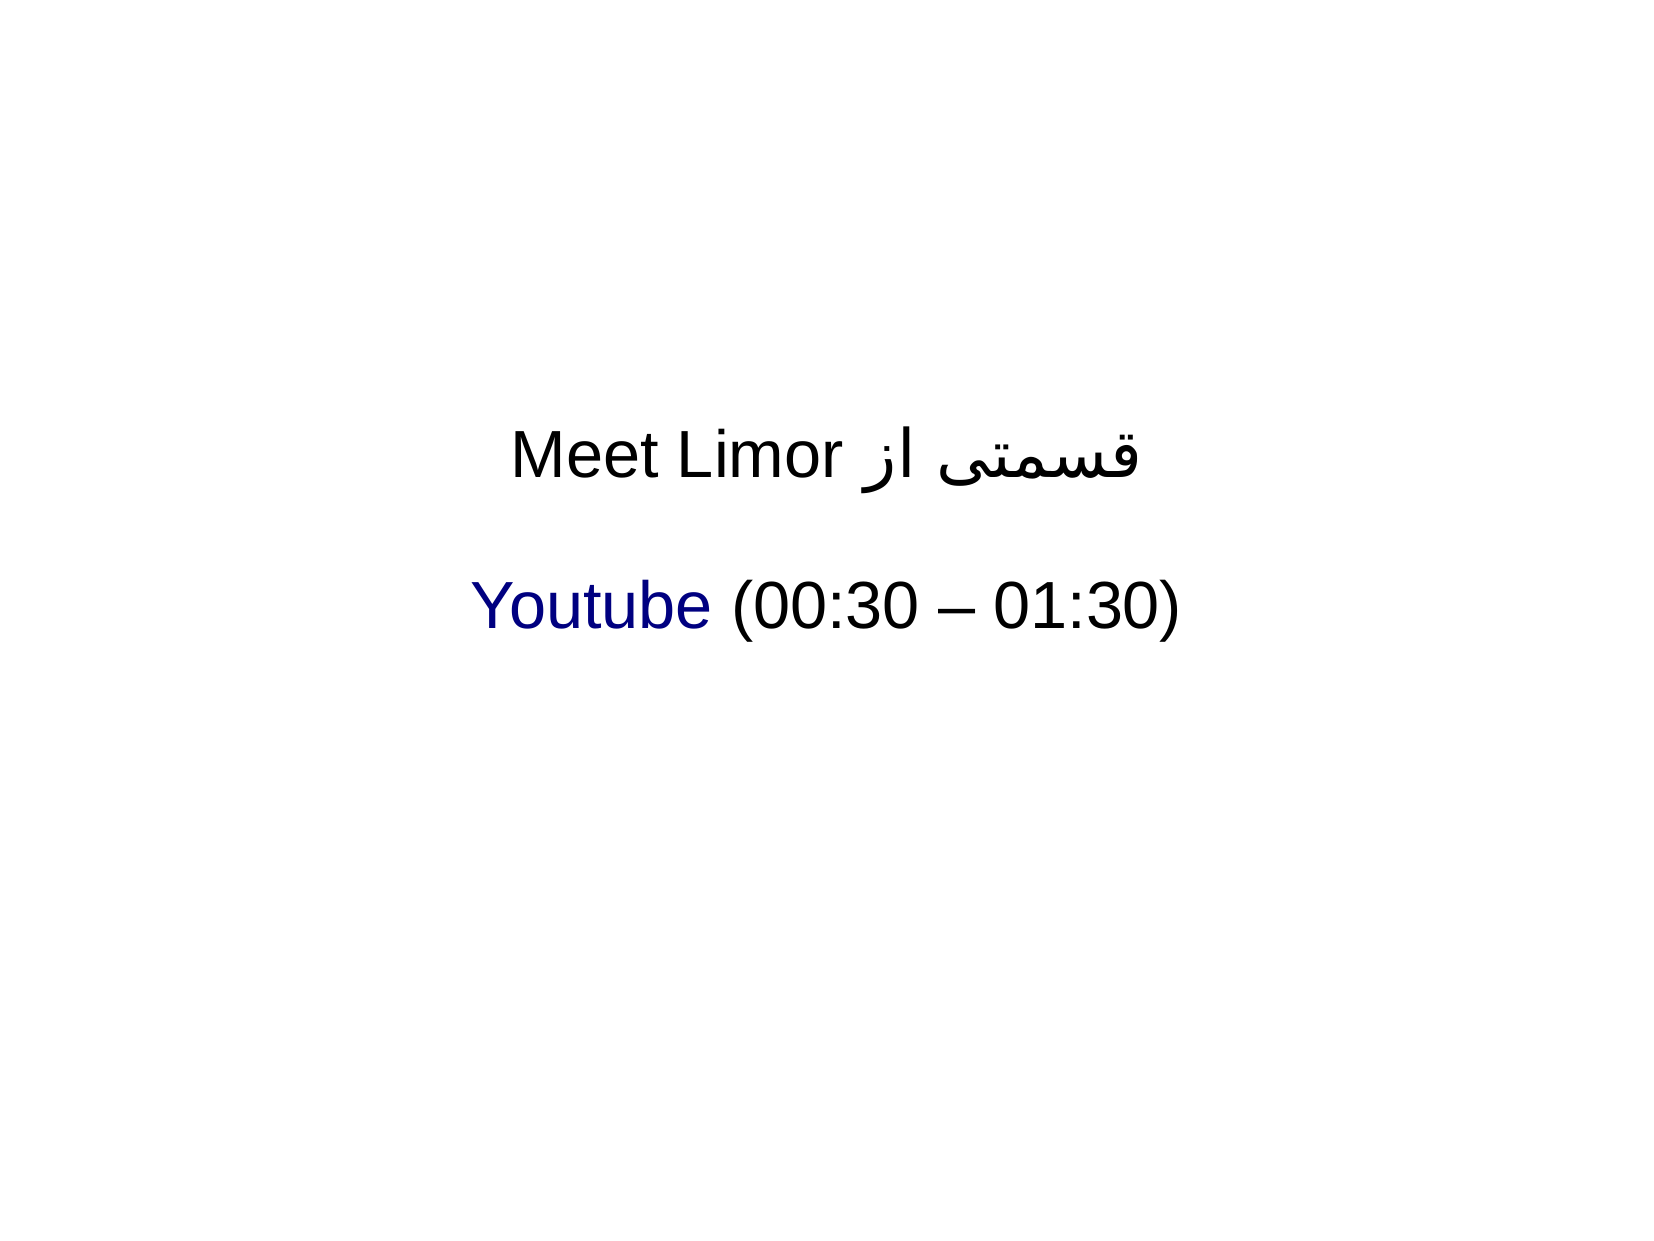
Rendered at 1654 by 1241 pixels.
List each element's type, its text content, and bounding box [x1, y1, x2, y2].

subtitle قسمتی از Meet Limor Youtube (00:30 – 01:30) [82, 49, 1571, 1010]
